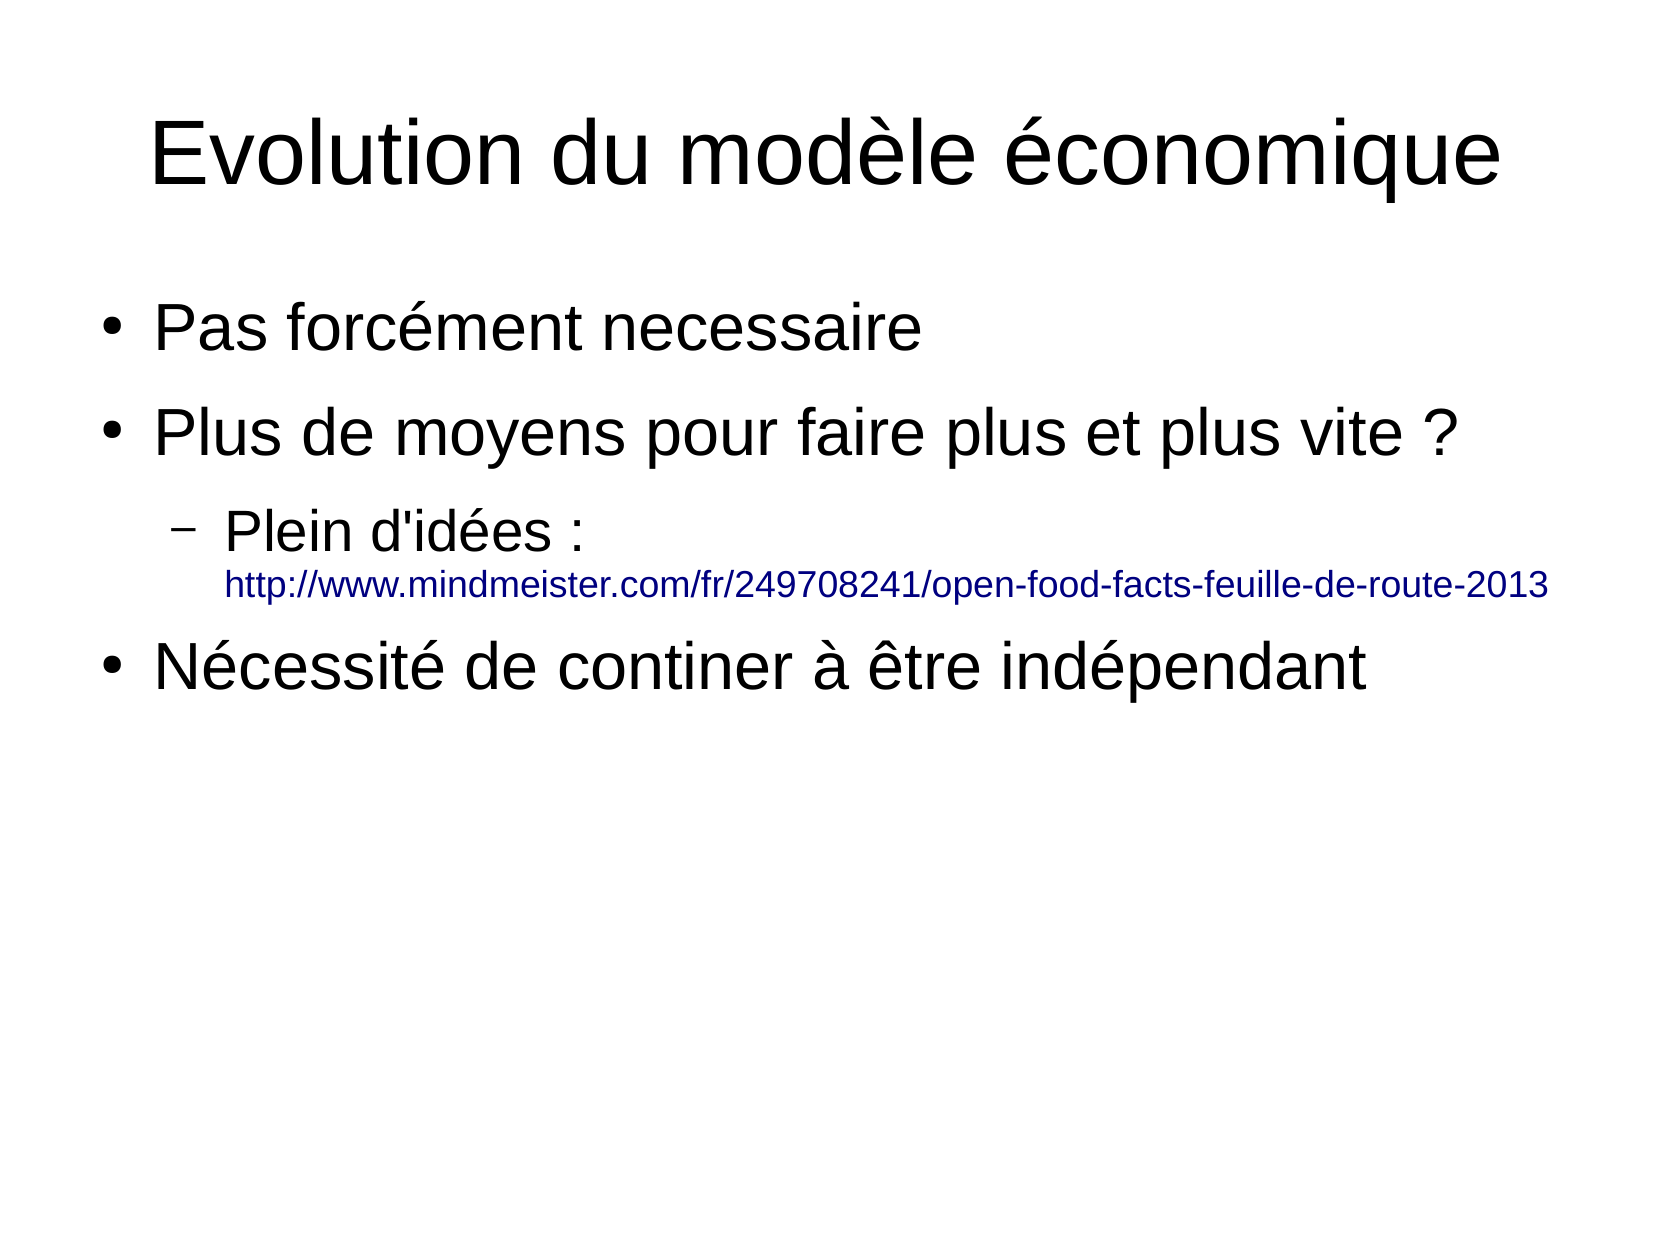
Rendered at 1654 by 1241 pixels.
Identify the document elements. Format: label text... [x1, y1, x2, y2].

title Evolution du modèle économique [82, 49, 1571, 257]
list Pas forcément necessaire Plus de moyens pour faire plus et plus vite ? Plein d'idées : http://www.mindmeister.com/fr/249708241/open-food-facts-feuille-de-route-2013 Nécessité de continer à être indépendant [82, 290, 1571, 1109]
